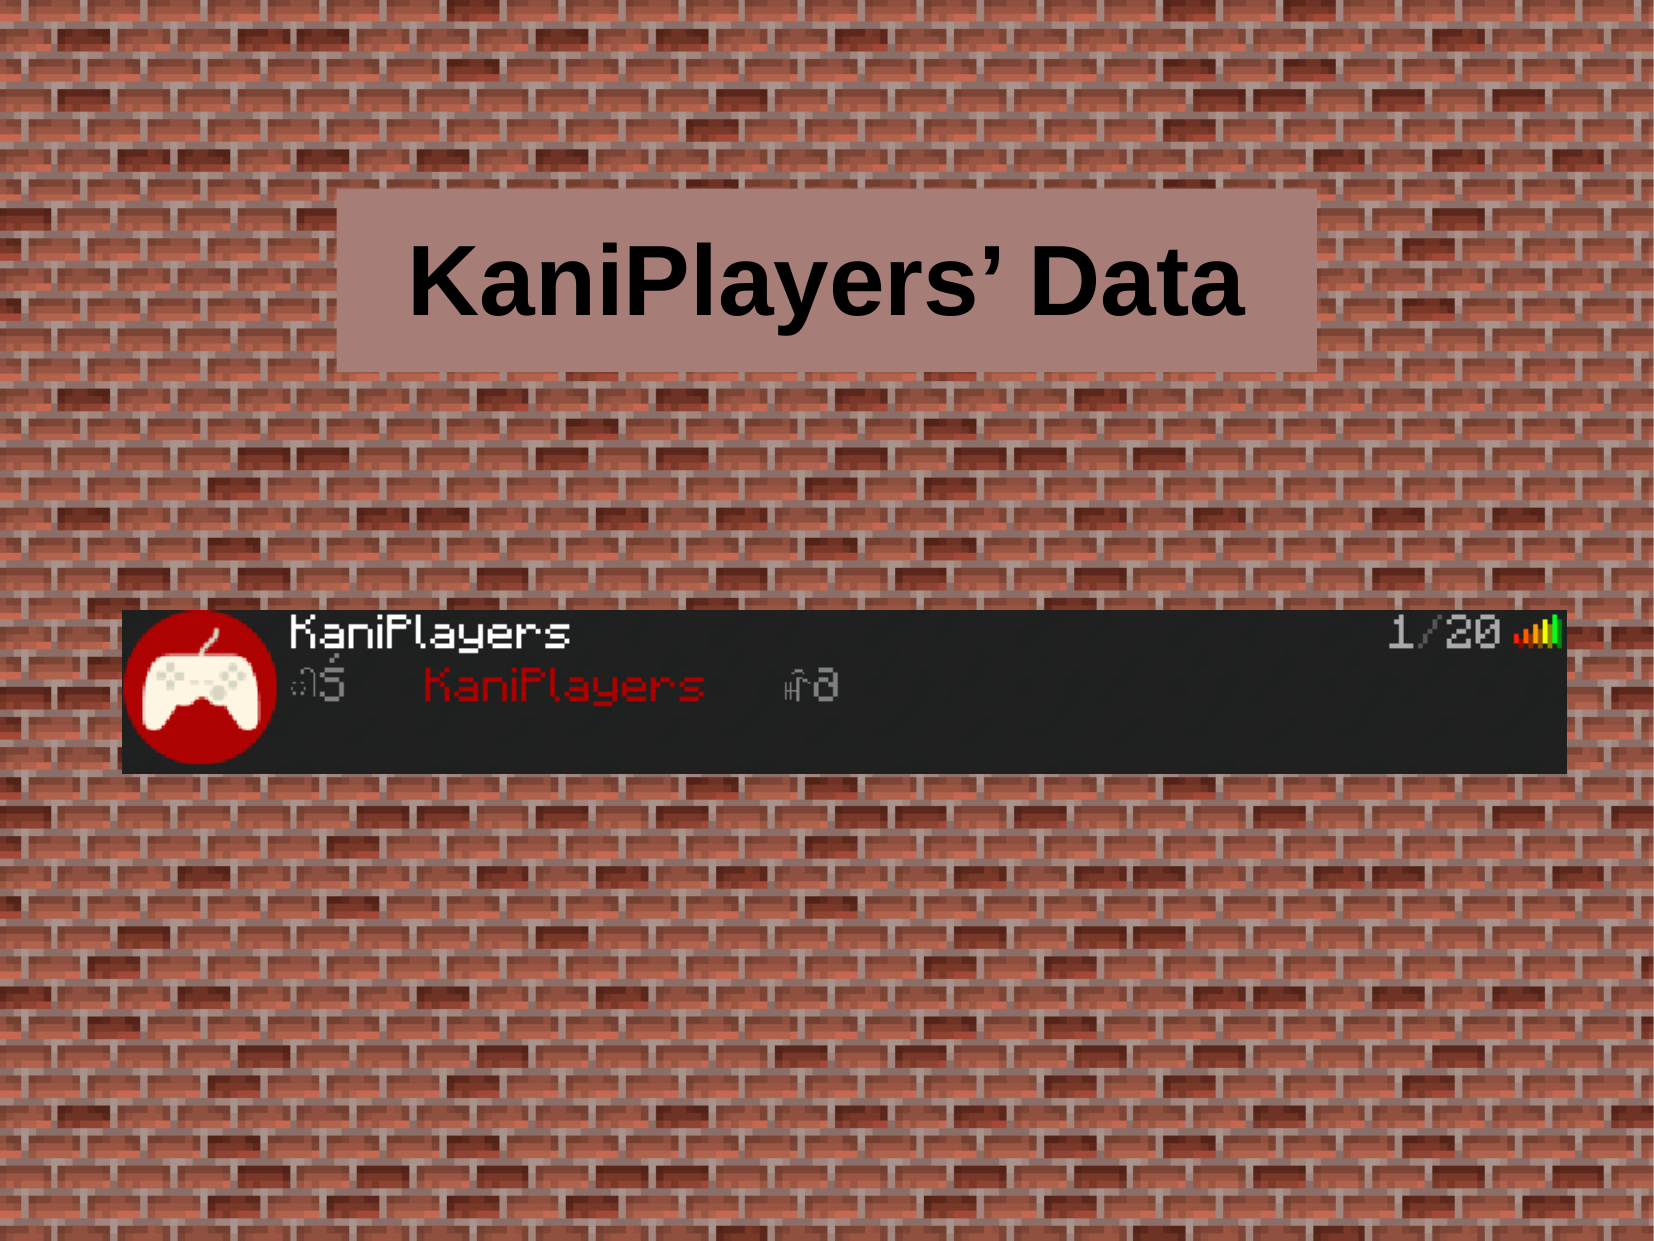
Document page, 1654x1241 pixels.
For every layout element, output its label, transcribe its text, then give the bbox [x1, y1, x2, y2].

title KaniPlayers’ Data [336, 188, 1317, 373]
picture [0, 0, 1654, 1241]
